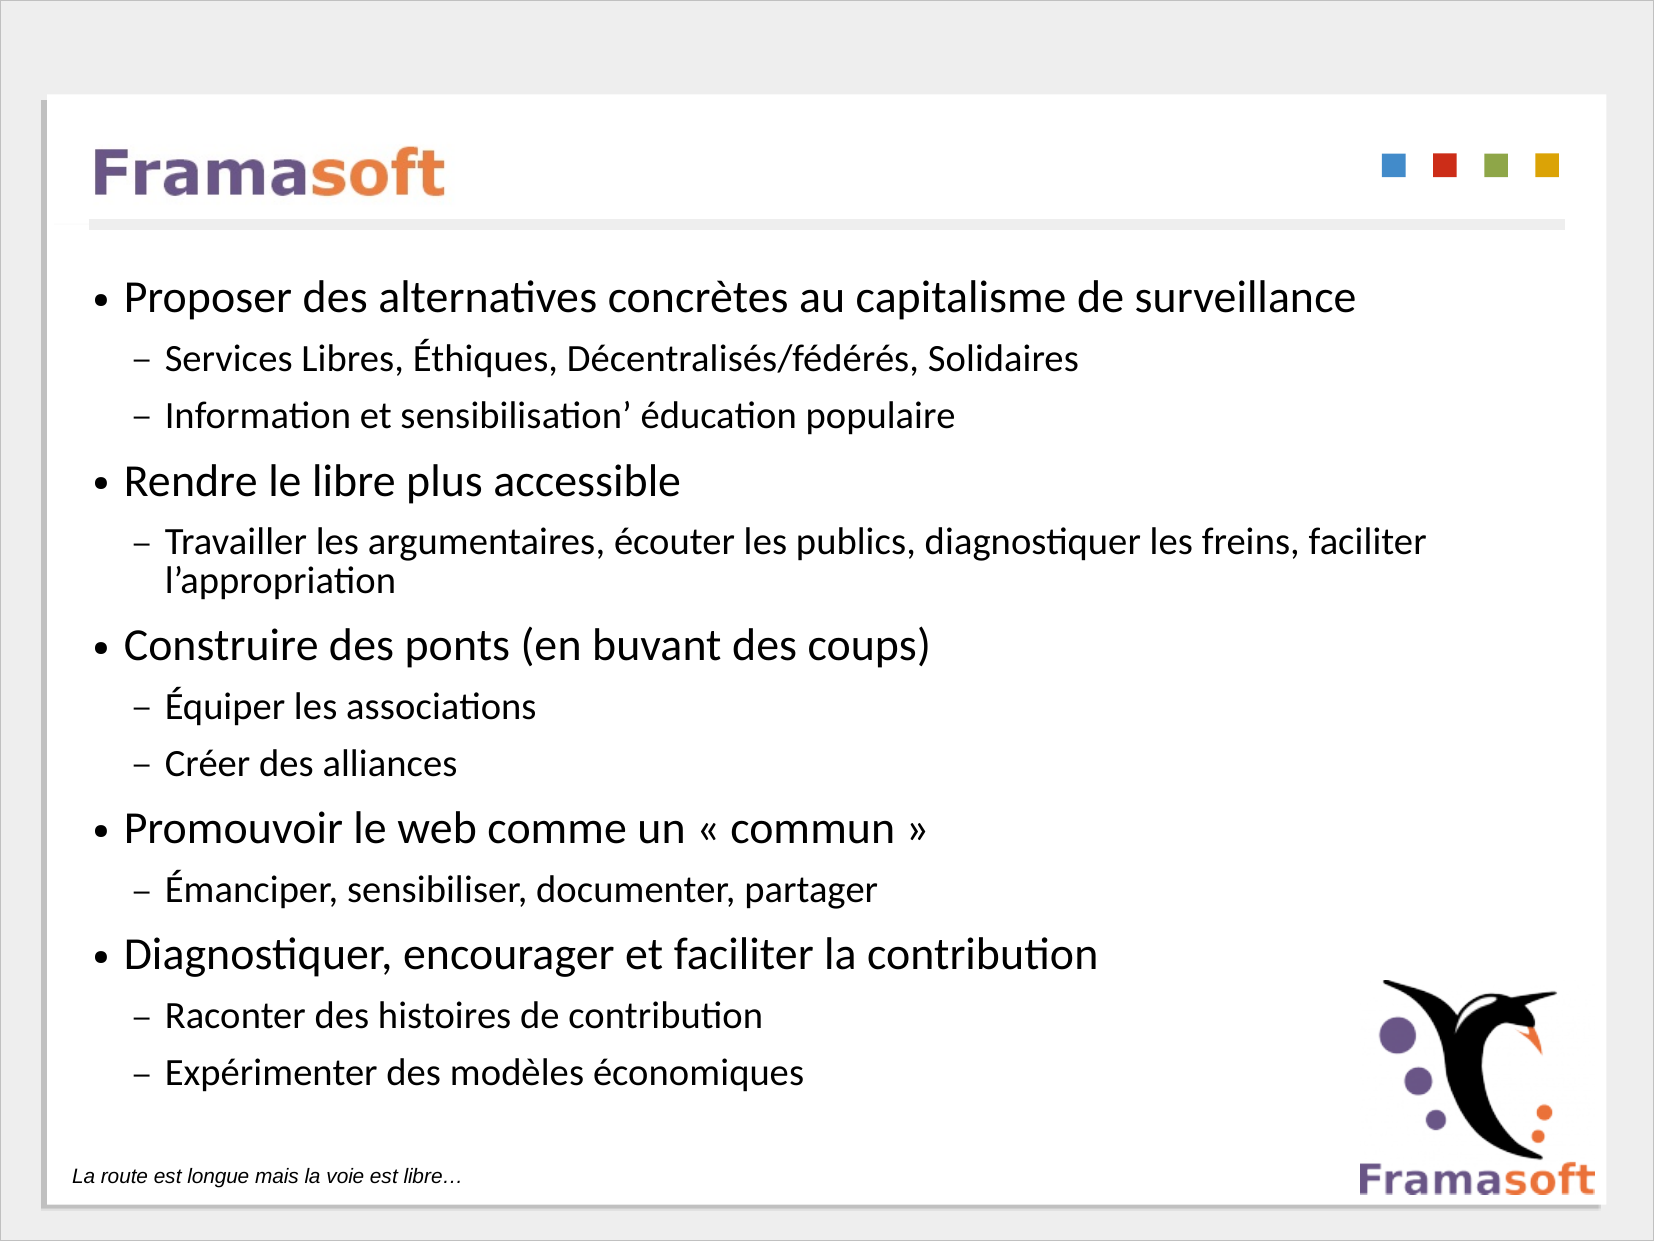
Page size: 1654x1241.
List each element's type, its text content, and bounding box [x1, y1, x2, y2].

picture [54, 104, 508, 225]
text_box La route est longue mais la voie est libre… [57, 1157, 591, 1241]
list Proposer des alternatives concrètes au capitalisme de surveillance Services Libres, Éthiques, Décentralisés/fédérés, Solidaires Information et sensibilisation’ éducation populaire Rendre le libre plus accessible Travailler les argumentaires, écouter les publics, diagnostiquer les freins, faciliter l’appropriation Construire des ponts (en buvant des coups) Équiper les associations Créer des alliances Promouvoir le web comme un « commun » Émanciper, sensibiliser, documenter, partager Diagnostiquer, encourager et faciliter la contribution Raconter des histoires de contribution Expérimenter des modèles économiques [82, 278, 1501, 1105]
text_box [0, 0, 1654, 1241]
picture [1360, 980, 1595, 1195]
